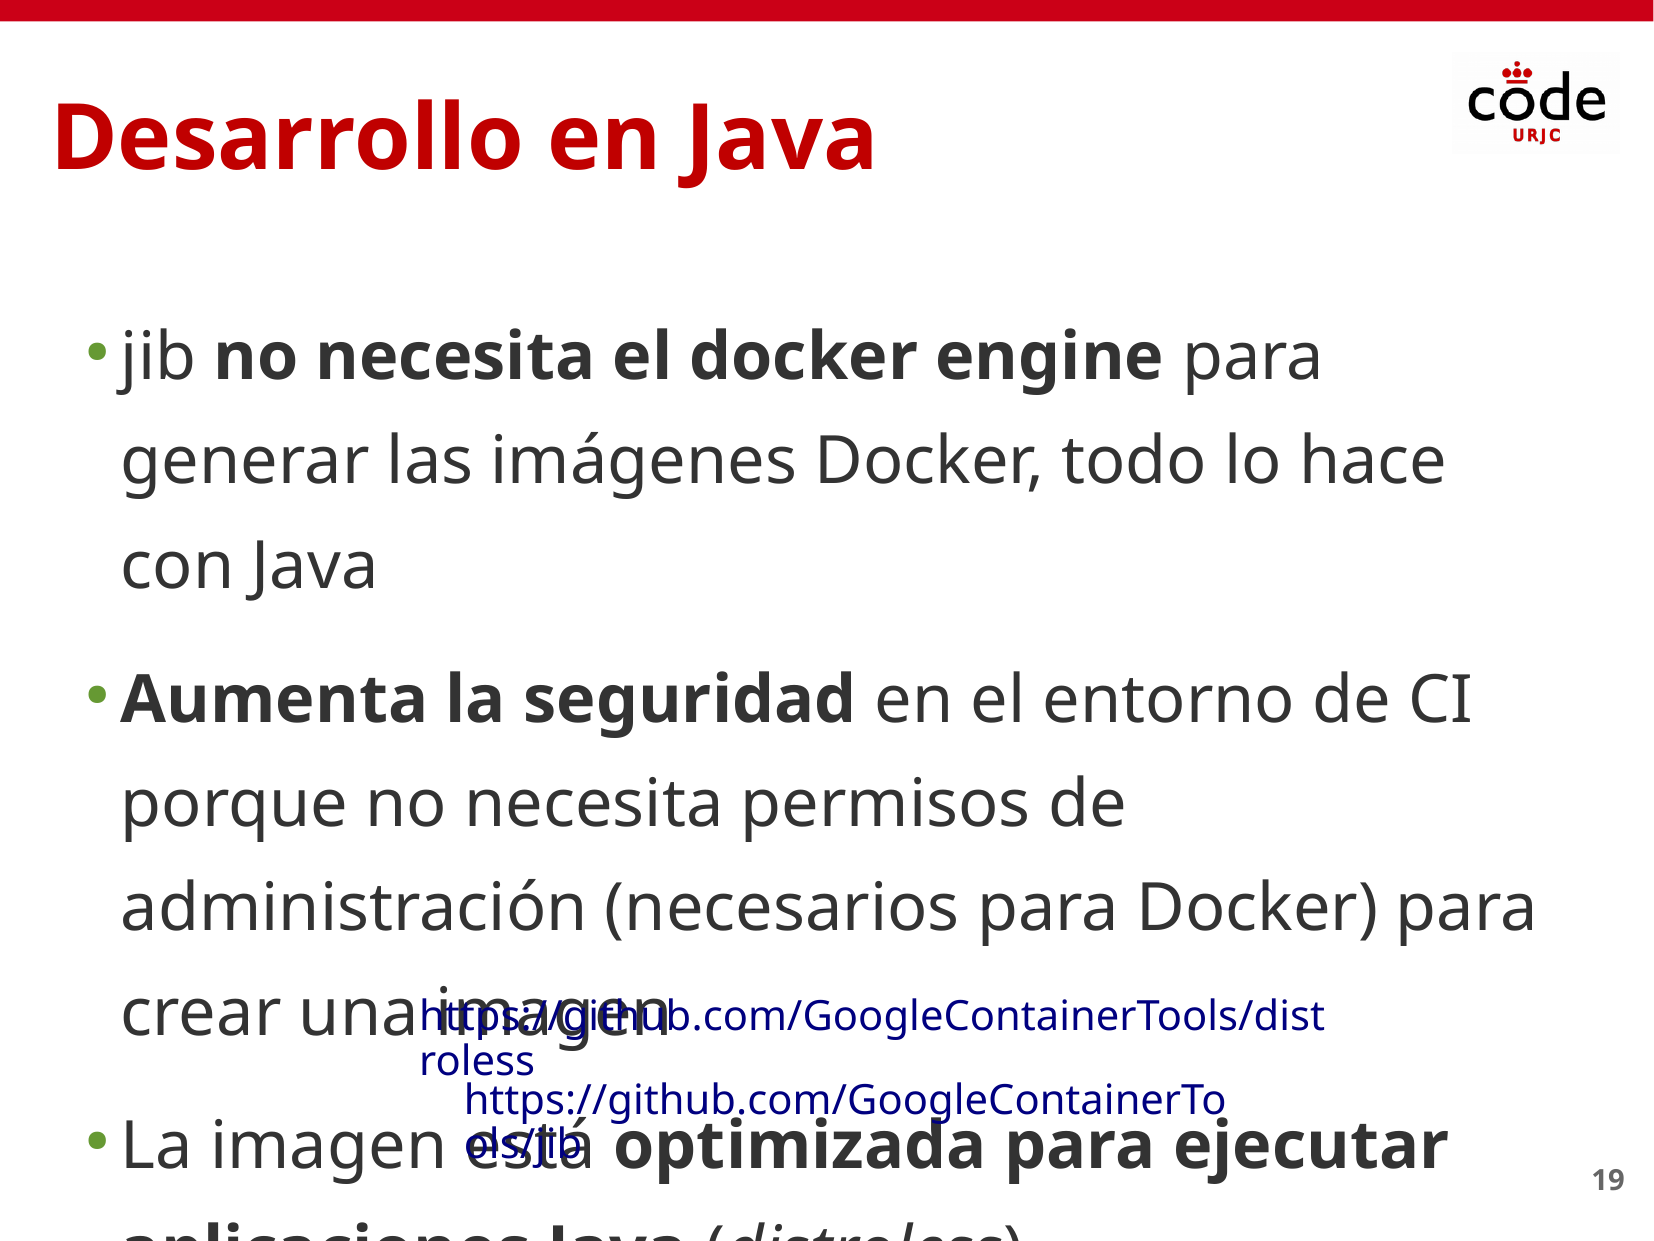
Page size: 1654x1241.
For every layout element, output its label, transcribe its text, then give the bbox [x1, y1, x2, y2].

picture [1452, 52, 1620, 154]
title Desarrollo en Java [34, 59, 1462, 206]
text_box https://github.com/GoogleContainerTools/jib [448, 1061, 1258, 1119]
list jib no necesita el docker engine para generar las imágenes Docker, todo lo hace con Java Aumenta la seguridad en el entorno de CI porque no necesita permisos de administración (necesarios para Docker) para crear una imagen La imagen está optimizada para ejecutar aplicaciones Java (distroless) [85, 294, 1574, 1180]
text_box https://github.com/GoogleContainerTools/distroless [404, 978, 1342, 1044]
